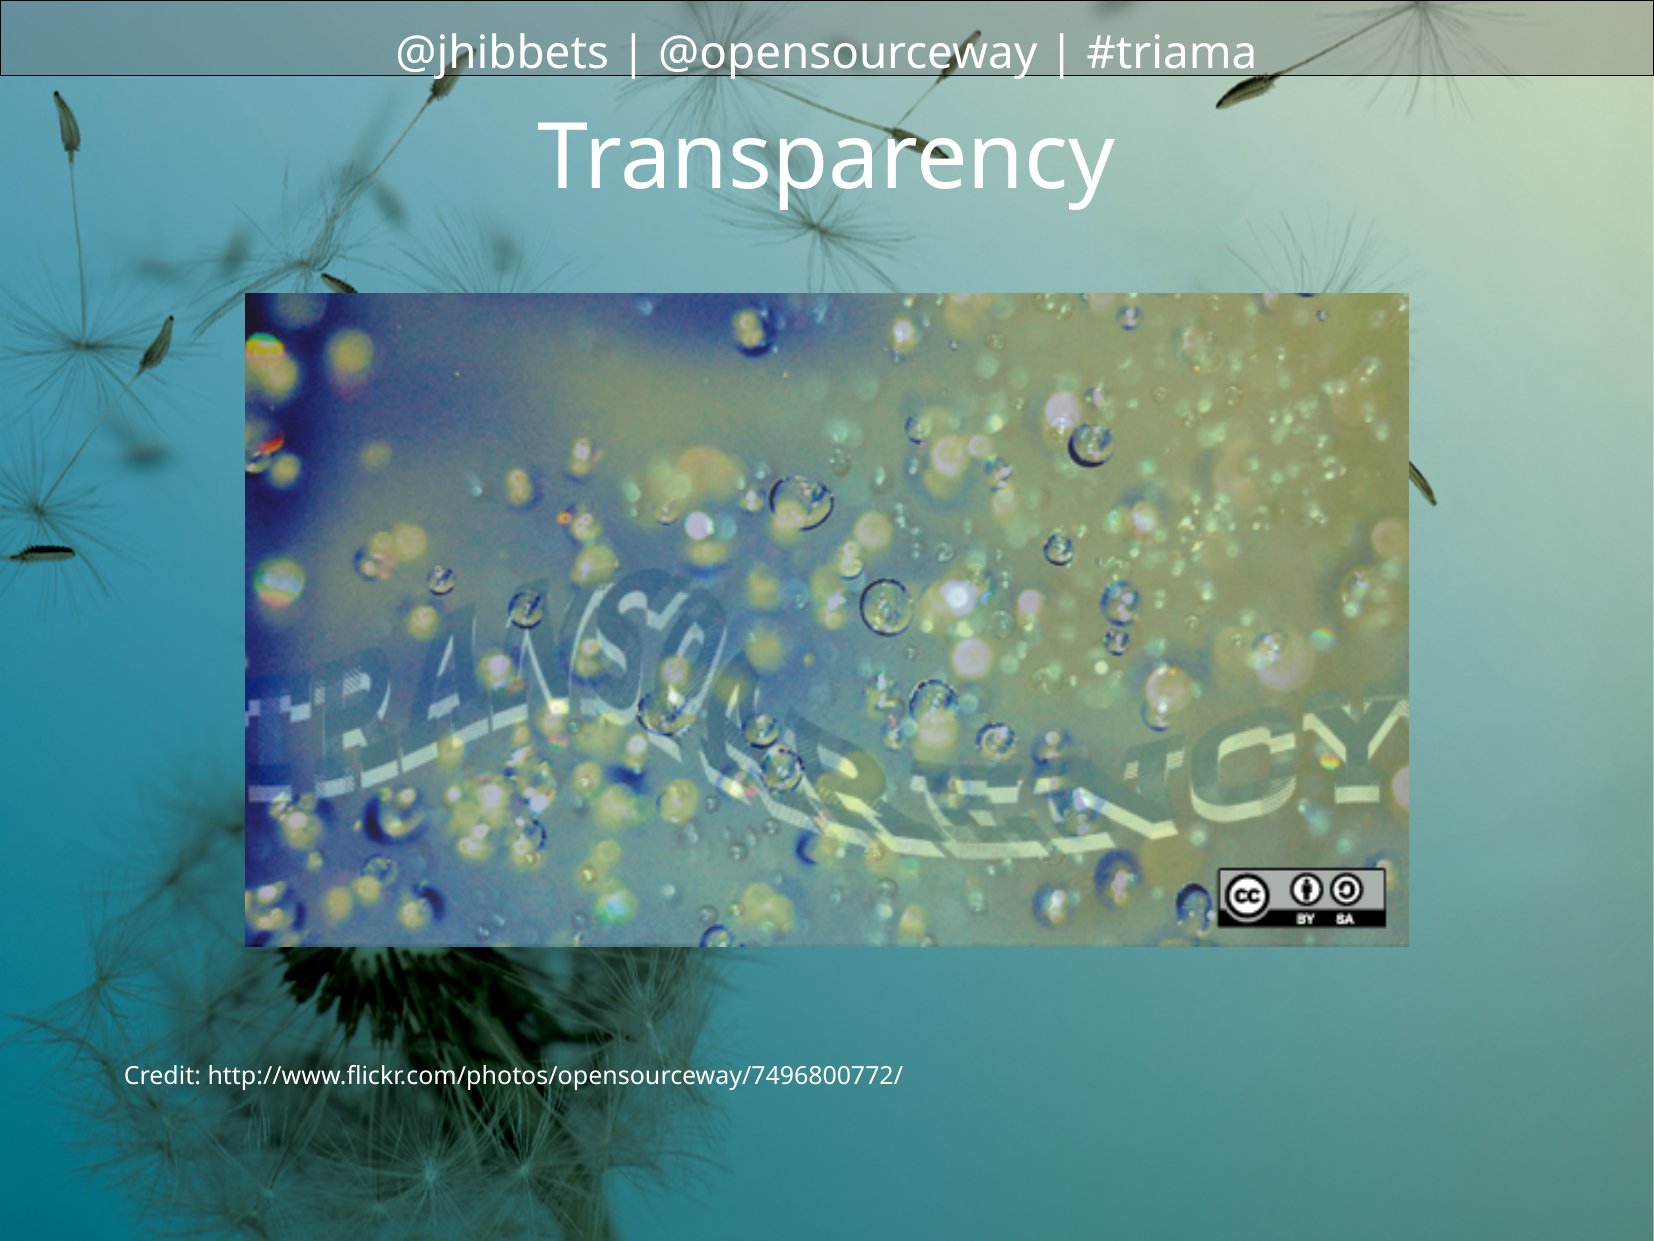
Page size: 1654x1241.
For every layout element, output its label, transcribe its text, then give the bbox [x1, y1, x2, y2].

picture [0, 76, 1654, 1241]
title Transparency [82, 49, 1571, 257]
text_box Credit: http://www.flickr.com/photos/opensourceway/7496800772/ [109, 1050, 925, 1090]
